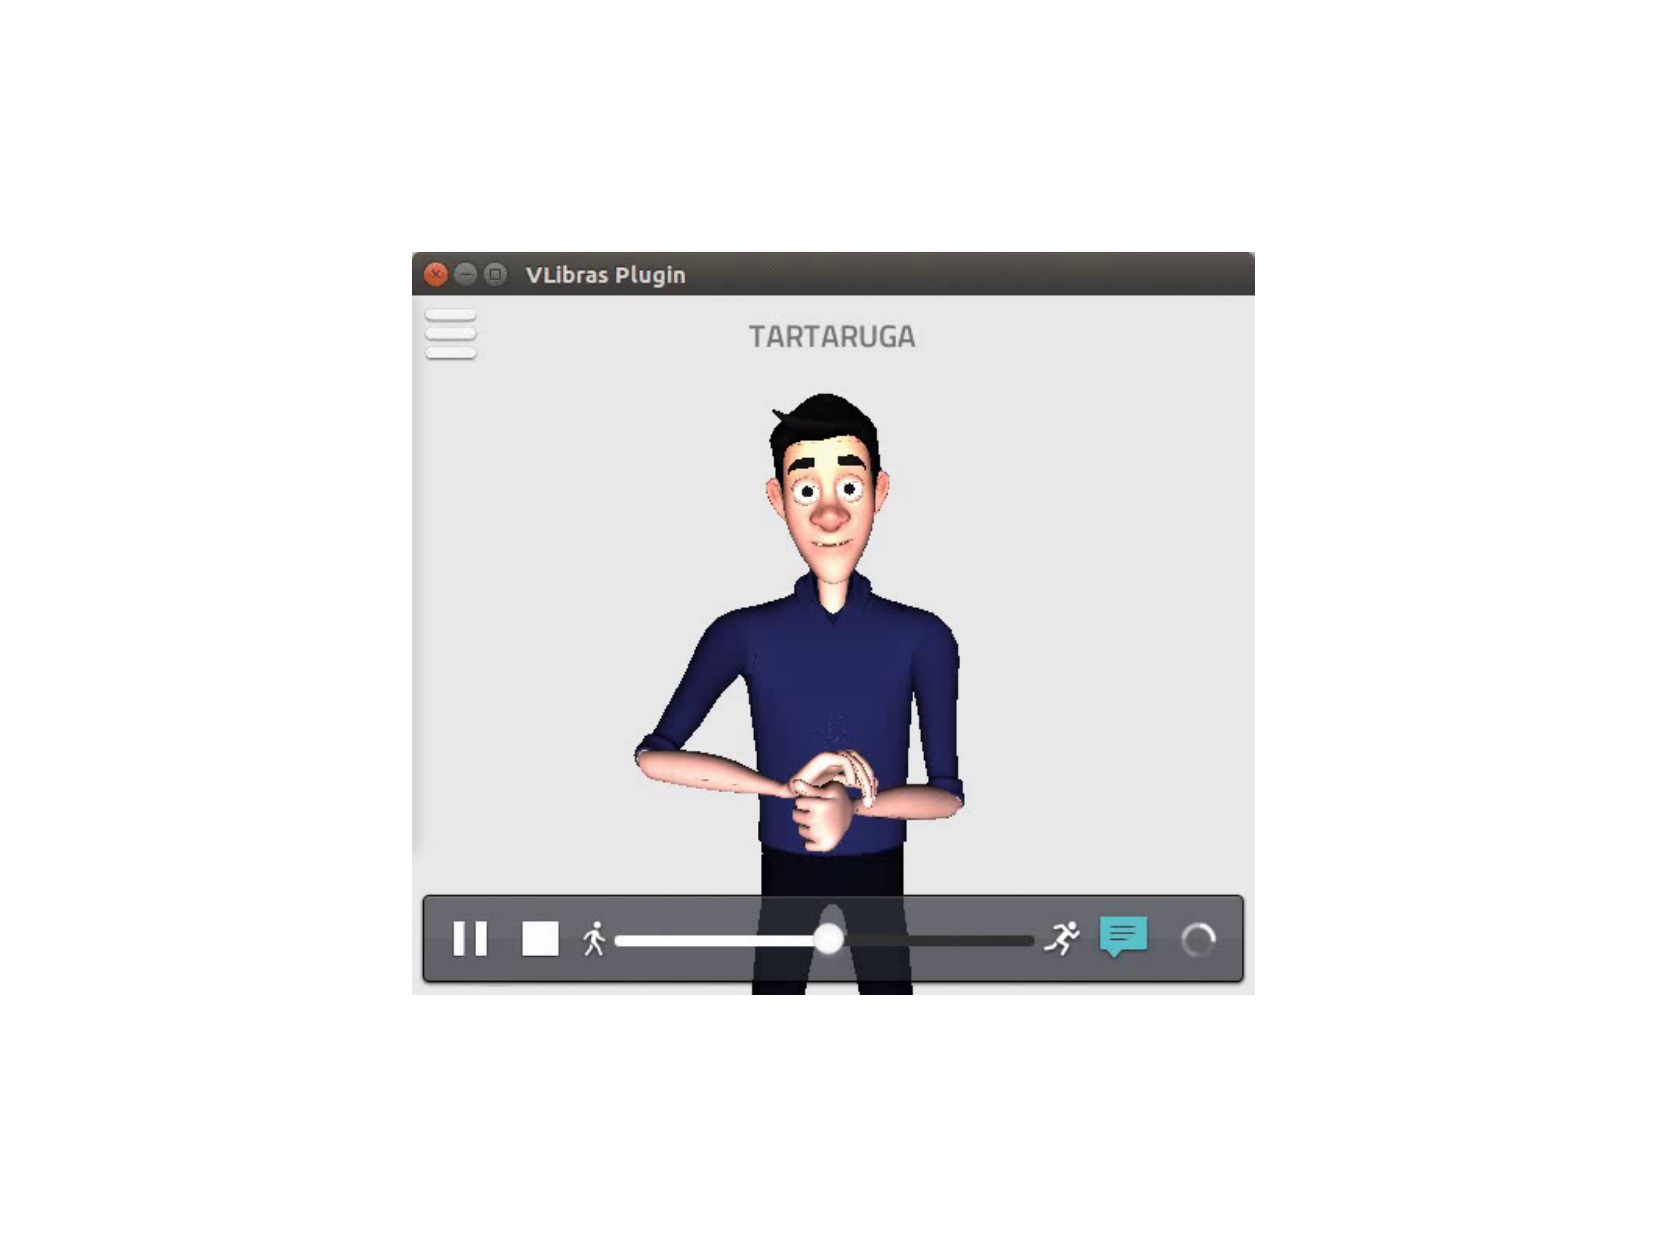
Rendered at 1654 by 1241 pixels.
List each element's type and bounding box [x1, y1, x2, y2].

text_box [411, 251, 1256, 996]
